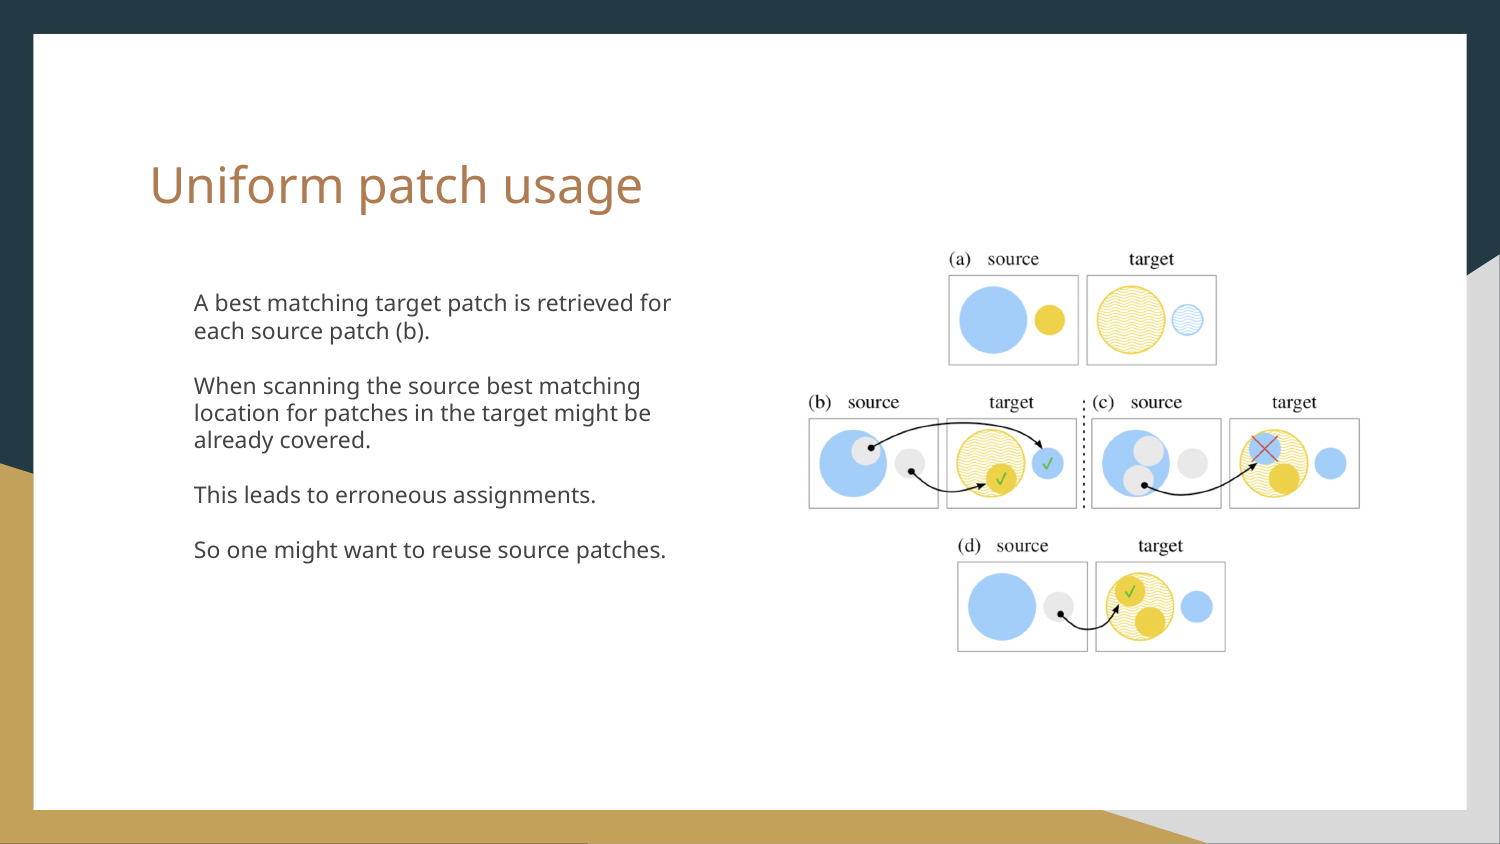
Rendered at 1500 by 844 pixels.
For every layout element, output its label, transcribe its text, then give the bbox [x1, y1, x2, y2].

title A best matching target patch is retrieved for each source patch (b). When scanning the source best matching location for patches in the target might be already covered. This leads to erroneous assignments. So one might want to reuse source patches. [179, 246, 731, 759]
title Uniform patch usage [134, 138, 1366, 296]
picture [795, 239, 1371, 661]
